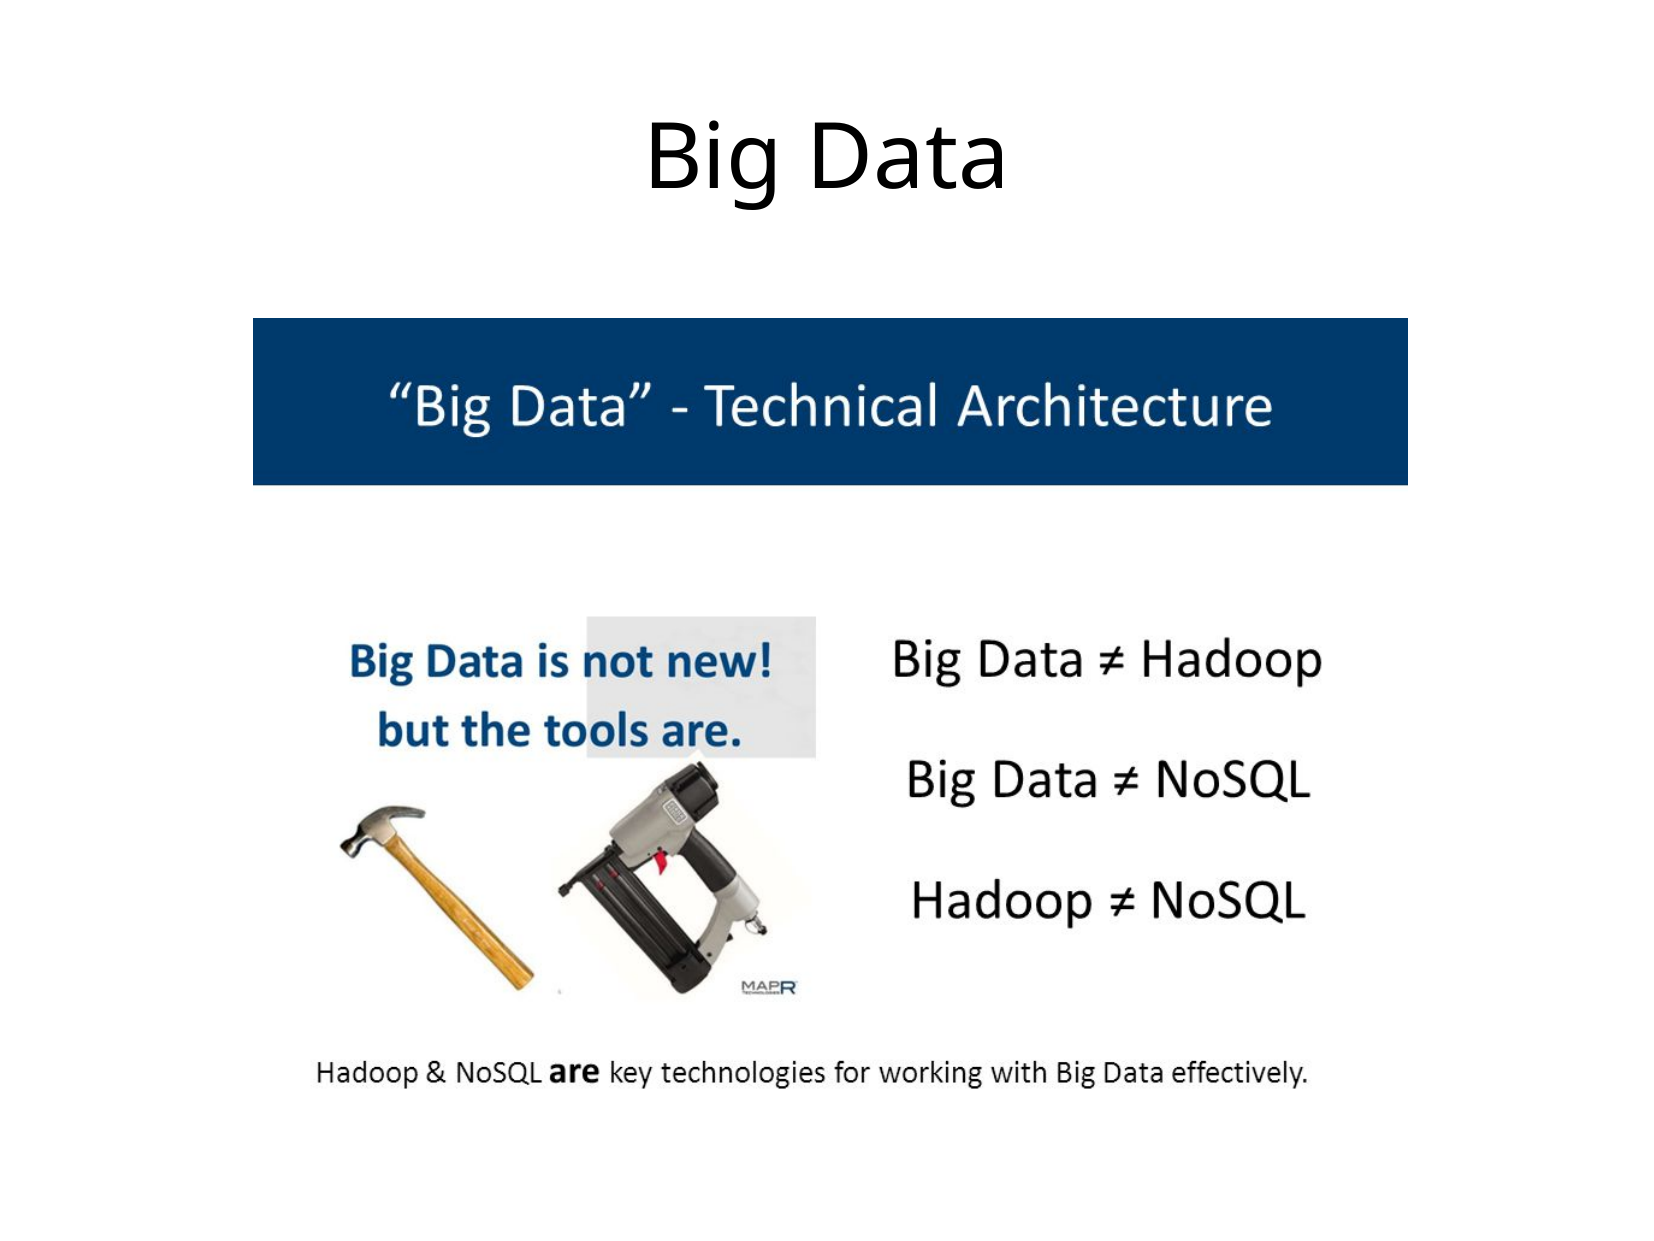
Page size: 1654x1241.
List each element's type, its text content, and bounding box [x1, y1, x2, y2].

picture [253, 318, 1408, 1185]
title Big Data [82, 49, 1571, 257]
